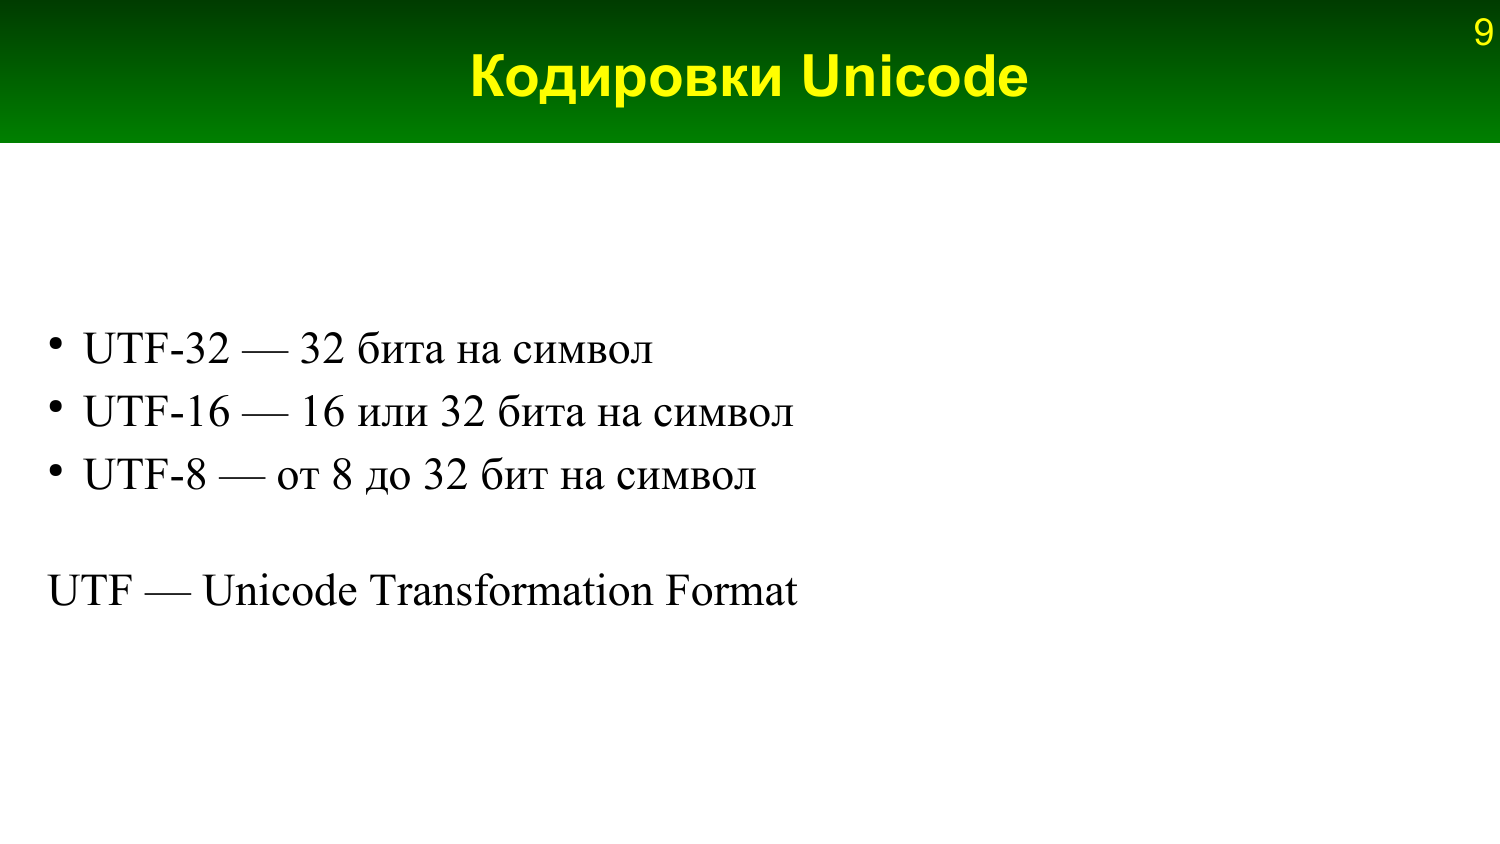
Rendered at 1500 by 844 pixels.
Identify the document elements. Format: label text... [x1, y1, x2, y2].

title Кодировки Unicode [112, 11, 1388, 135]
text_box UTF — Unicode Transformation Format [47, 551, 812, 622]
text_box UTF-32 — 32 бита на символ UTF-16 — 16 или 32 бита на символ UTF-8 — от 8 до 32 бит на символ [47, 301, 809, 507]
